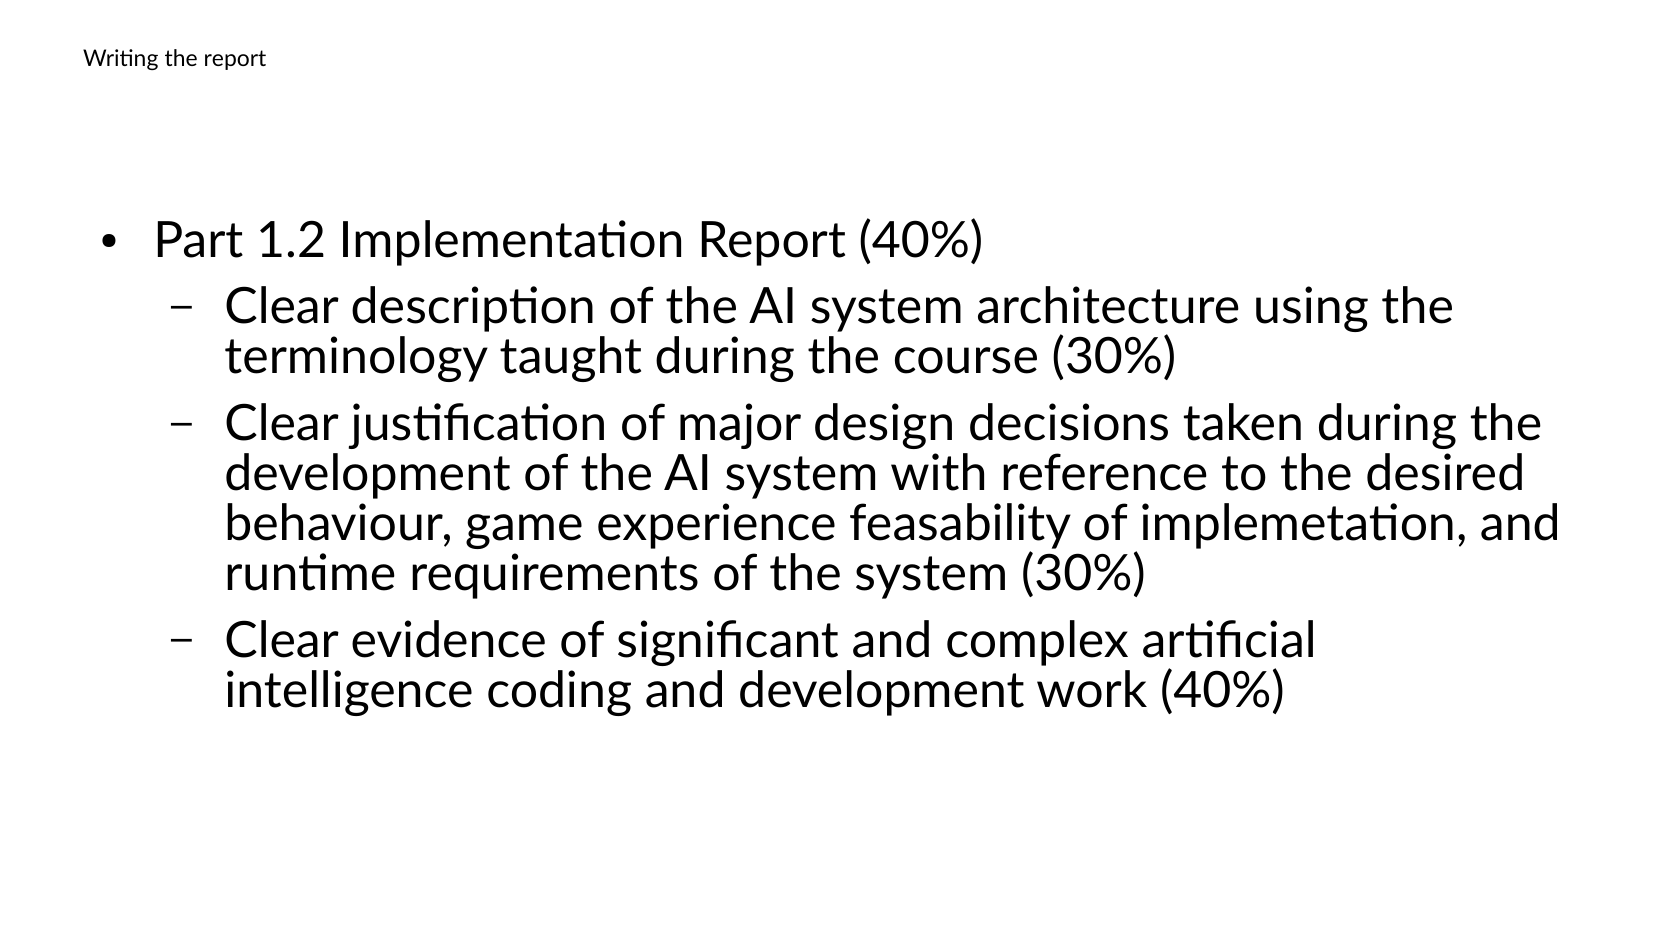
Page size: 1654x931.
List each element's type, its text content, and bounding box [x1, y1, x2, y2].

list Part 1.2 Implementation Report (40%) Clear description of the AI system architecture using the terminology taught during the course (30%) Clear justification of major design decisions taken during the development of the AI system with reference to the desired behaviour, game experience feasability of implemetation, and runtime requirements of the system (30%) Clear evidence of significant and complex artificial intelligence coding and development work (40%) [82, 217, 1571, 839]
title Writing the report [83, 0, 1571, 119]
